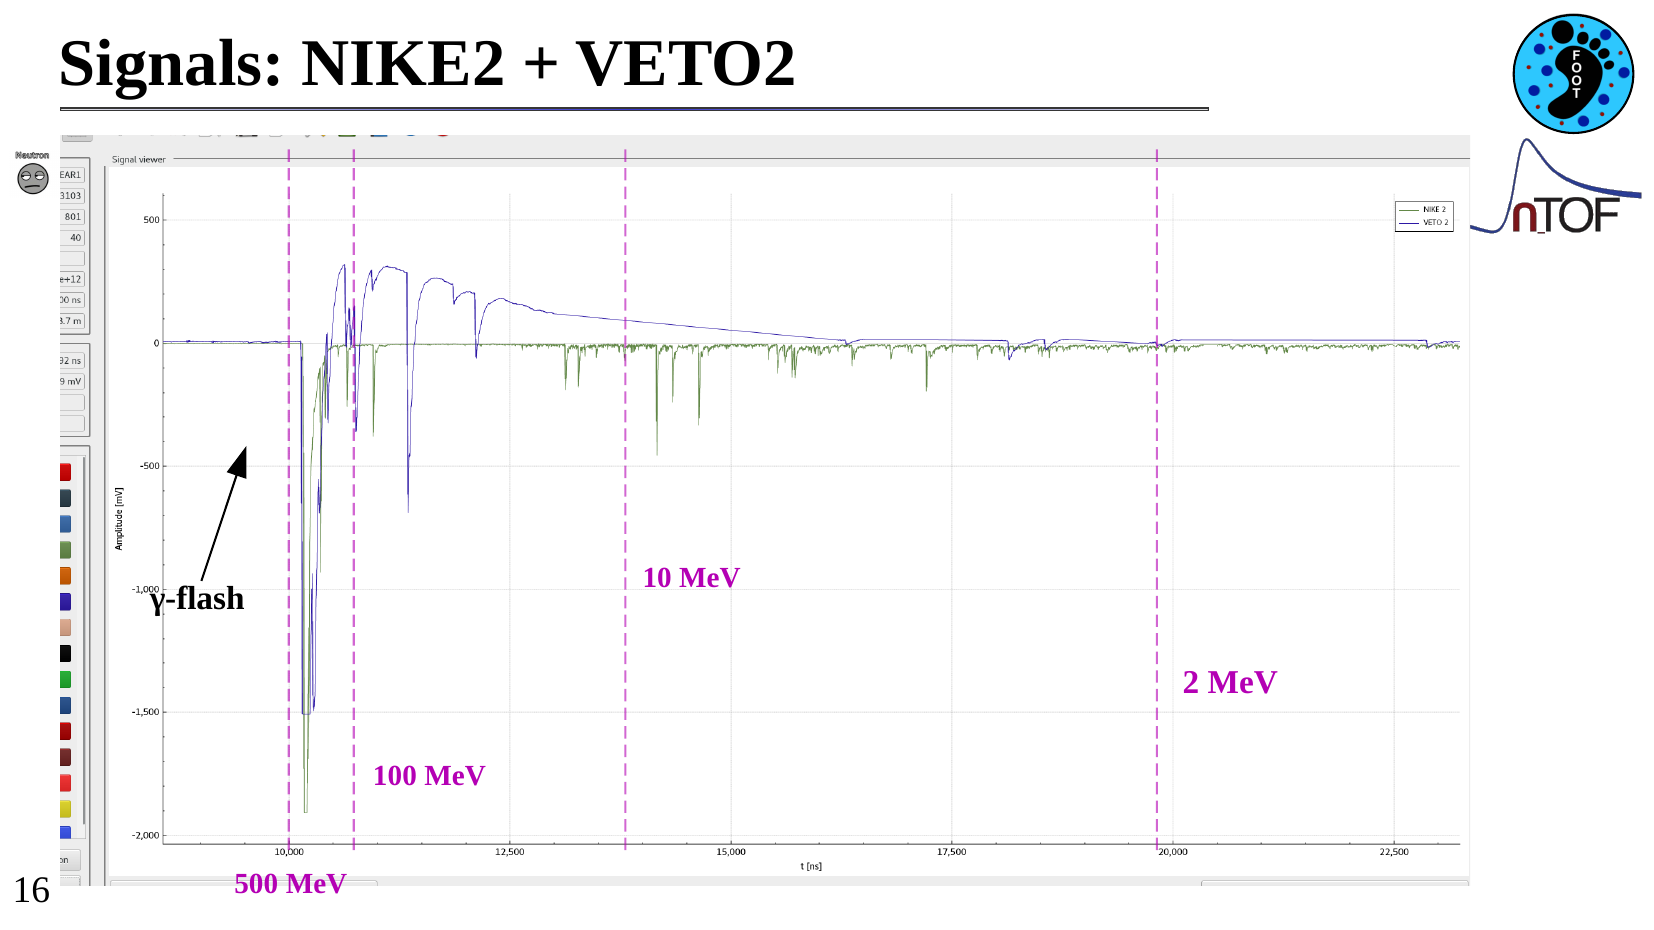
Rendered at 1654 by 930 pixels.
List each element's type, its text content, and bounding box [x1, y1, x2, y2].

text_box 100 MeV [358, 751, 499, 810]
picture [1594, 11, 1634, 61]
picture [9, 21, 1653, 886]
text_box 500 MeV [219, 860, 360, 919]
text_box Signals: NIKE2 + VETO2 [58, 0, 1594, 118]
text_box γ-flash [135, 572, 271, 637]
text_box 10 MeV [627, 554, 754, 613]
text_box 2 MeV [1167, 656, 1291, 720]
text_box 16 [0, 861, 66, 927]
